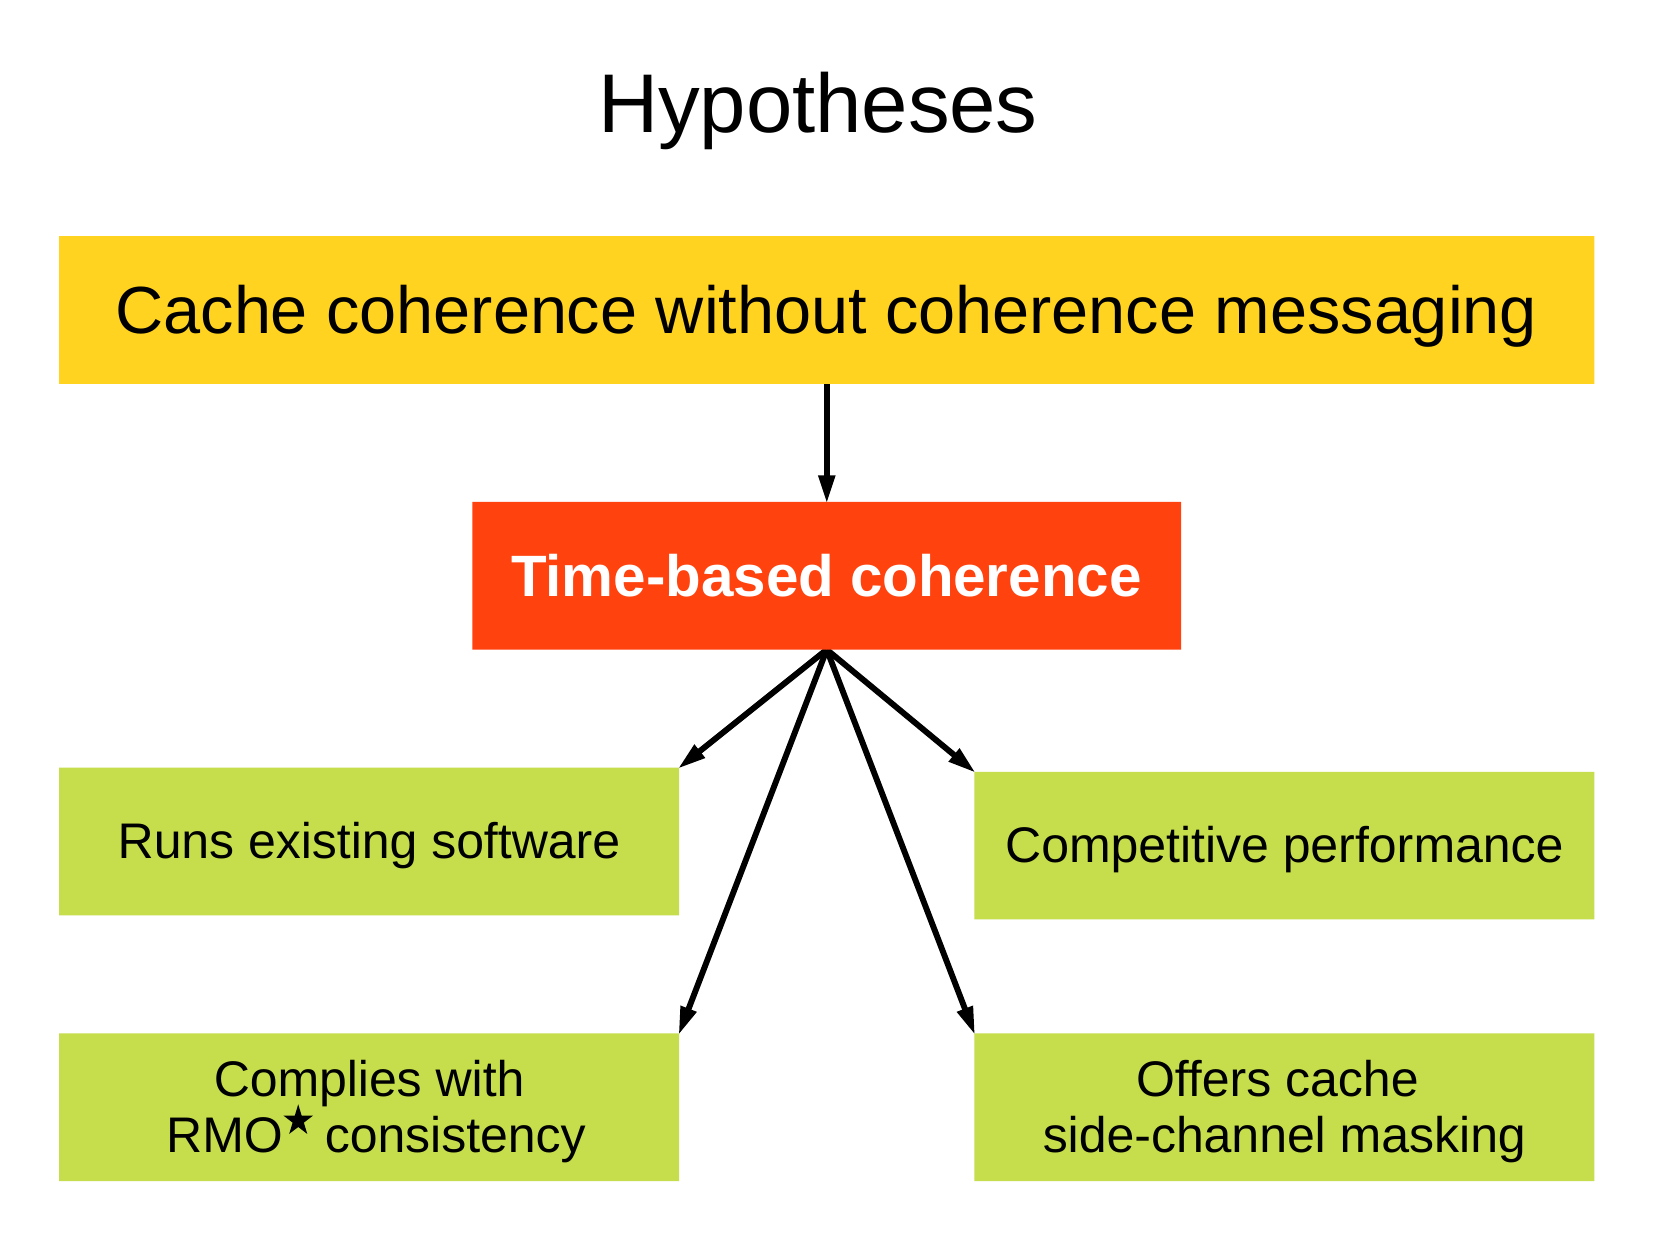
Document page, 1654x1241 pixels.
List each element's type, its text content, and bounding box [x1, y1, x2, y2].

title Hypotheses [59, 56, 1577, 150]
text_box Complies with RMO consistency [59, 1033, 680, 1182]
text_box [283, 1104, 314, 1134]
text_box Competitive performance [974, 771, 1595, 920]
text_box Runs existing software [59, 767, 680, 916]
text_box Time-based coherence [472, 501, 1182, 650]
text_box Offers cache side-channel masking [974, 1033, 1595, 1182]
text_box Cache coherence without coherence messaging [59, 236, 1595, 384]
